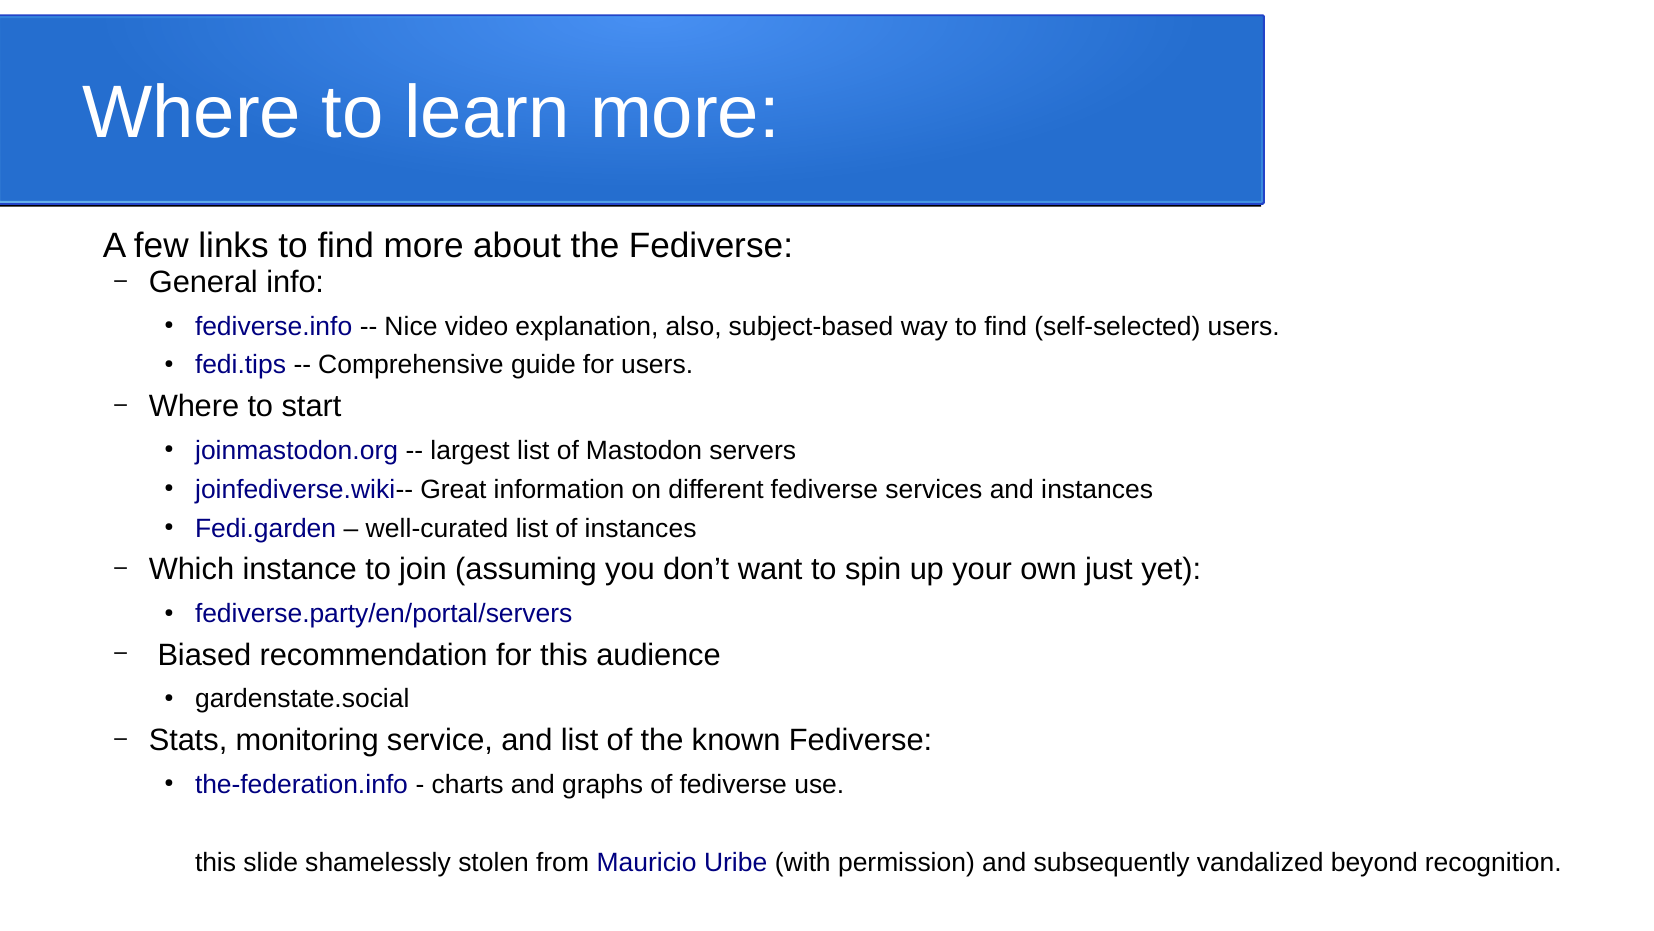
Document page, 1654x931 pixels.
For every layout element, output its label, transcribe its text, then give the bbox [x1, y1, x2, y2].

title Where to learn more: [82, 35, 1235, 189]
list A few links to find more about the Fediverse: General info: fediverse.info -- Nice video explanation, also, subject-based way to find (self-selected) users. fedi.tips -- Comprehensive guide for users. Where to start joinmastodon.org -- largest list of Mastodon servers joinfediverse.wiki-- Great information on different fediverse services and instances Fedi.garden – well-curated list of instances Which instance to join (assuming you don’t want to spin up your own just yet): fediverse.party/en/portal/servers Biased recommendation for this audience gardenstate.social Stats, monitoring service, and list of the known Fediverse: the-federation.info - charts and graphs of fediverse use. this slide shamelessly stolen from Mauricio Uribe (with permission) and subsequently vandalized beyond recognition. [56, 225, 1576, 916]
